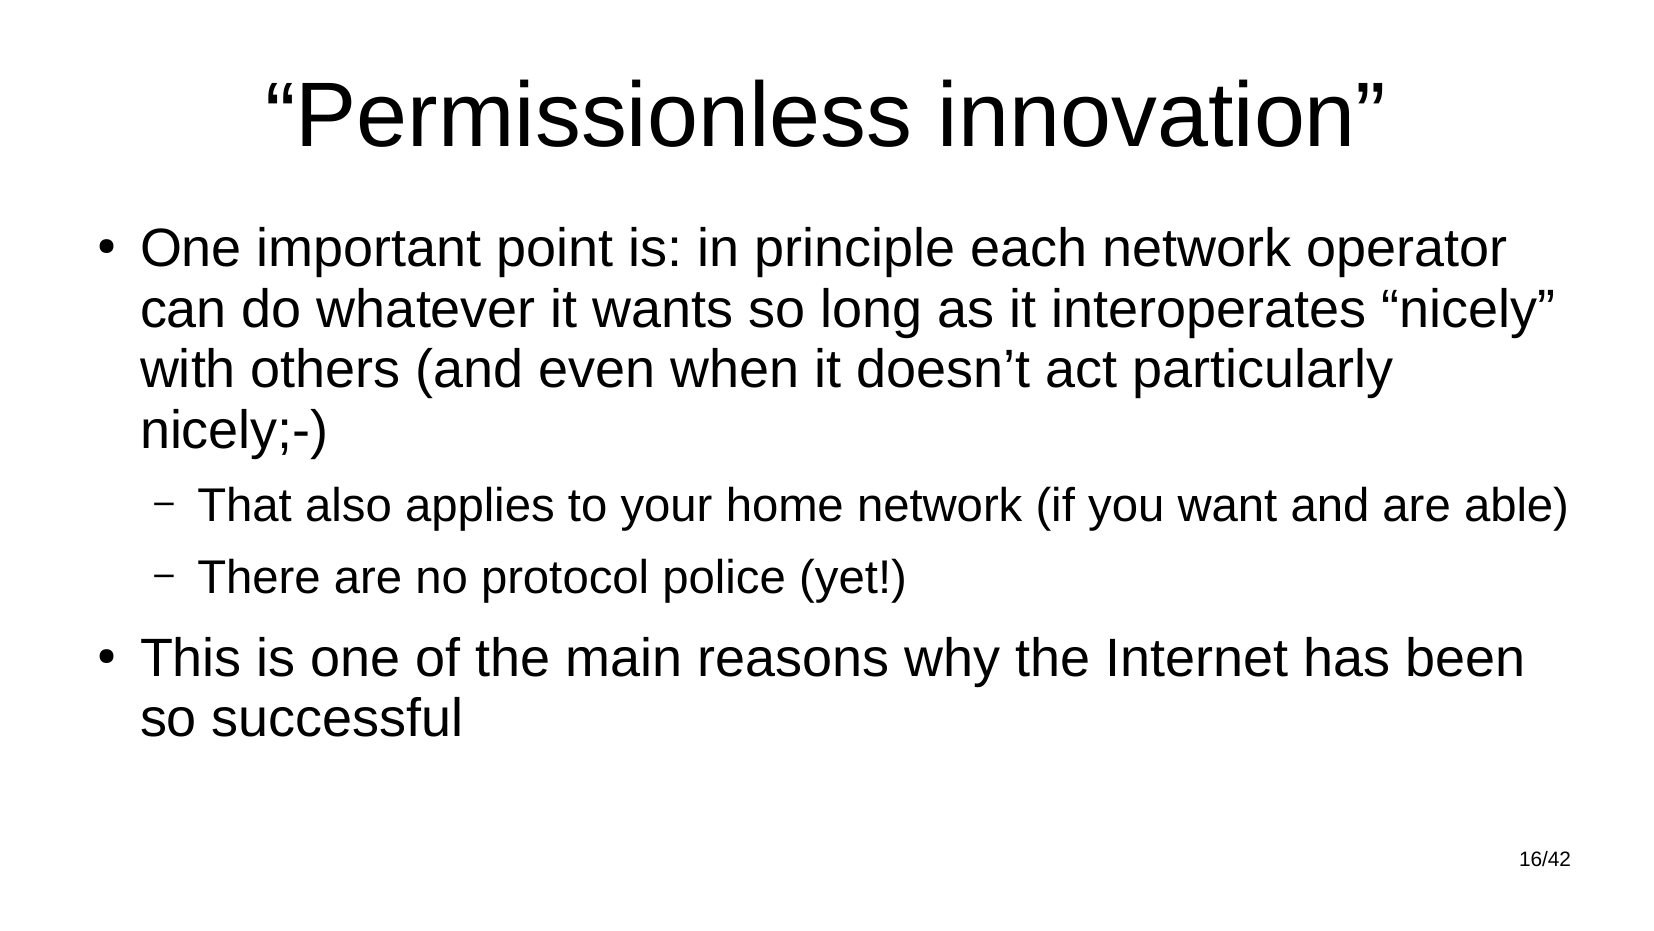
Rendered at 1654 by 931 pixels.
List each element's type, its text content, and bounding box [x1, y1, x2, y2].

list One important point is: in principle each network operator can do whatever it wants so long as it interoperates “nicely” with others (and even when it doesn’t act particularly nicely;-) That also applies to your home network (if you want and are able) There are no protocol police (yet!) This is one of the main reasons why the Internet has been so successful [82, 217, 1571, 758]
title “Permissionless innovation” [82, 37, 1571, 193]
